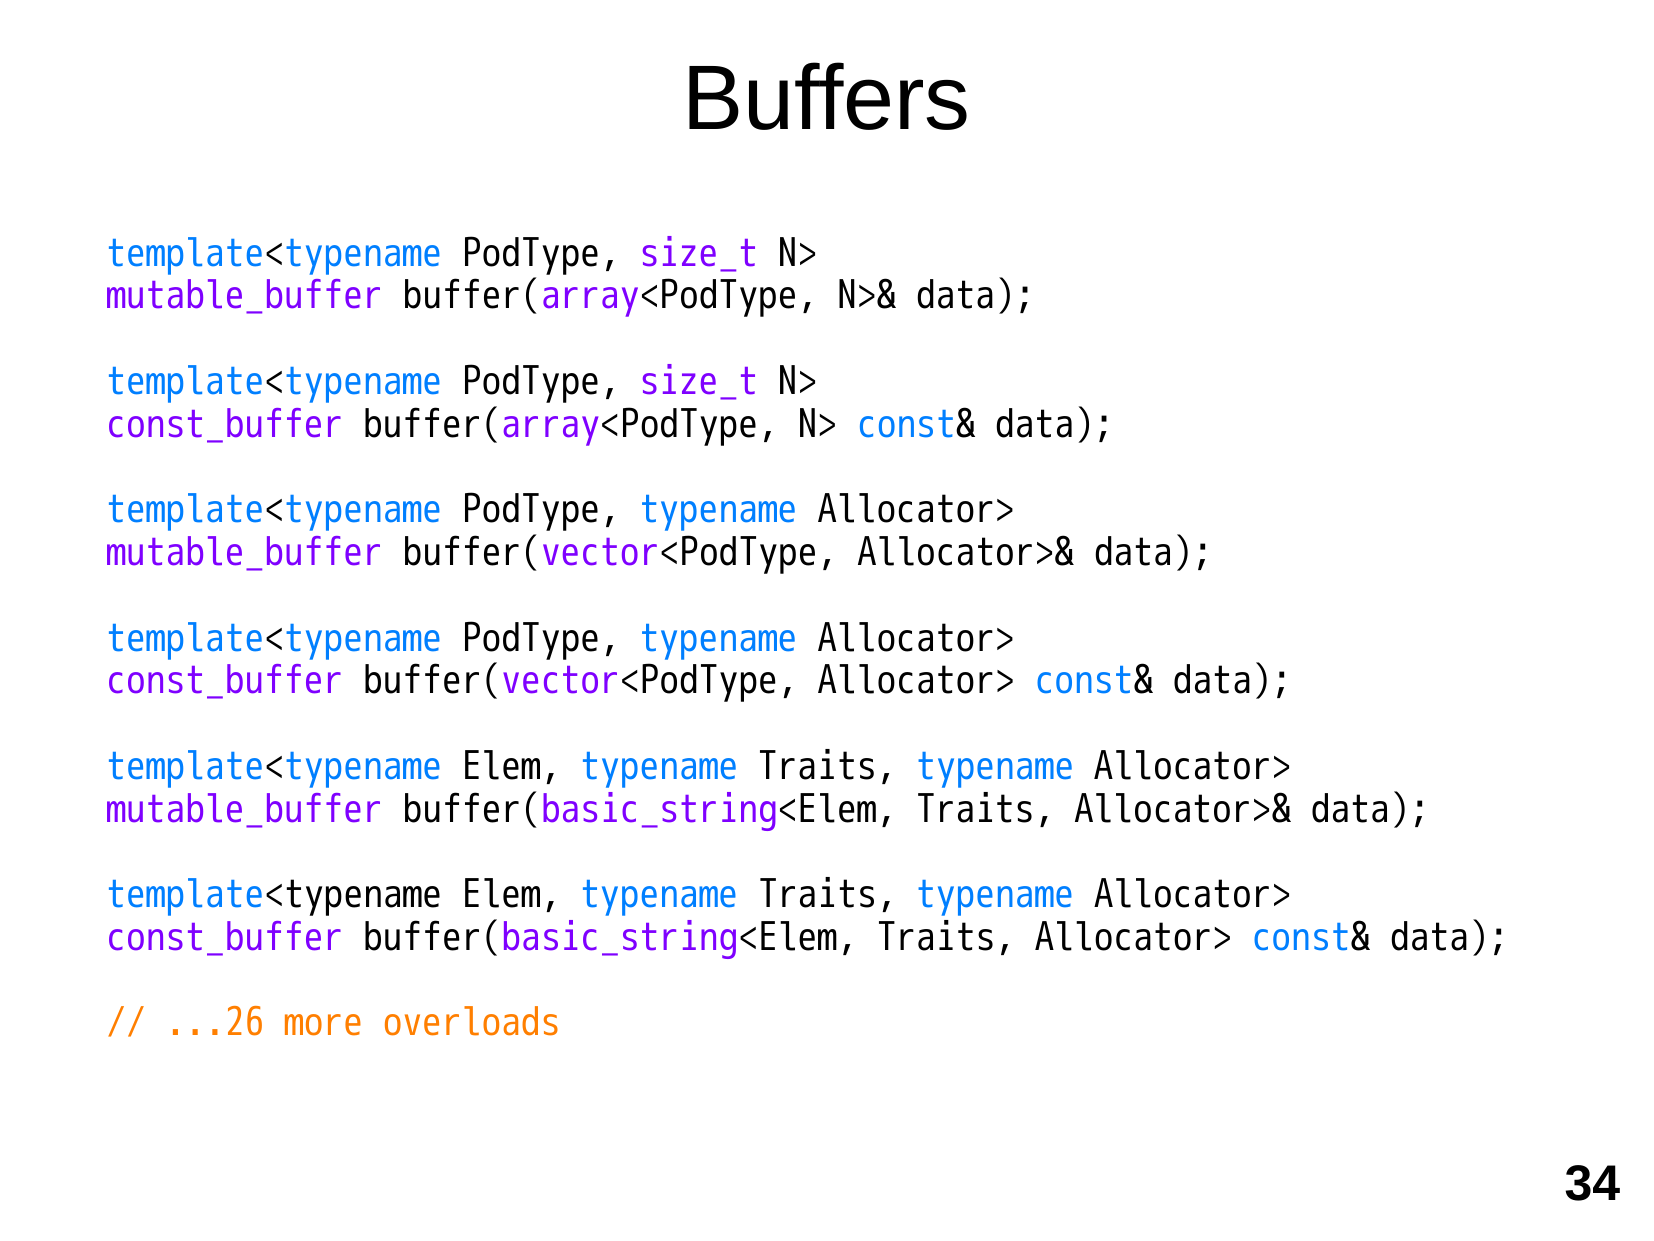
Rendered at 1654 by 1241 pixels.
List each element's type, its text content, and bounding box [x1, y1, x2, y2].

text_box template<typename PodType, size_t N> mutable_buffer buffer(array<PodType, N>& data); template<typename PodType, size_t N> const_buffer buffer(array<PodType, N> const& data); template<typename PodType, typename Allocator> mutable_buffer buffer(vector<PodType, Allocator>& data); template<typename PodType, typename Allocator> const_buffer buffer(vector<PodType, Allocator> const& data); template<typename Elem, typename Traits, typename Allocator> mutable_buffer buffer(basic_string<Elem, Traits, Allocator>& data); template<typename Elem, typename Traits, typename Allocator> const_buffer buffer(basic_string<Elem, Traits, Allocator> const& data); // ...26 more overloads [91, 225, 1562, 1053]
title Buffers [82, 15, 1571, 181]
